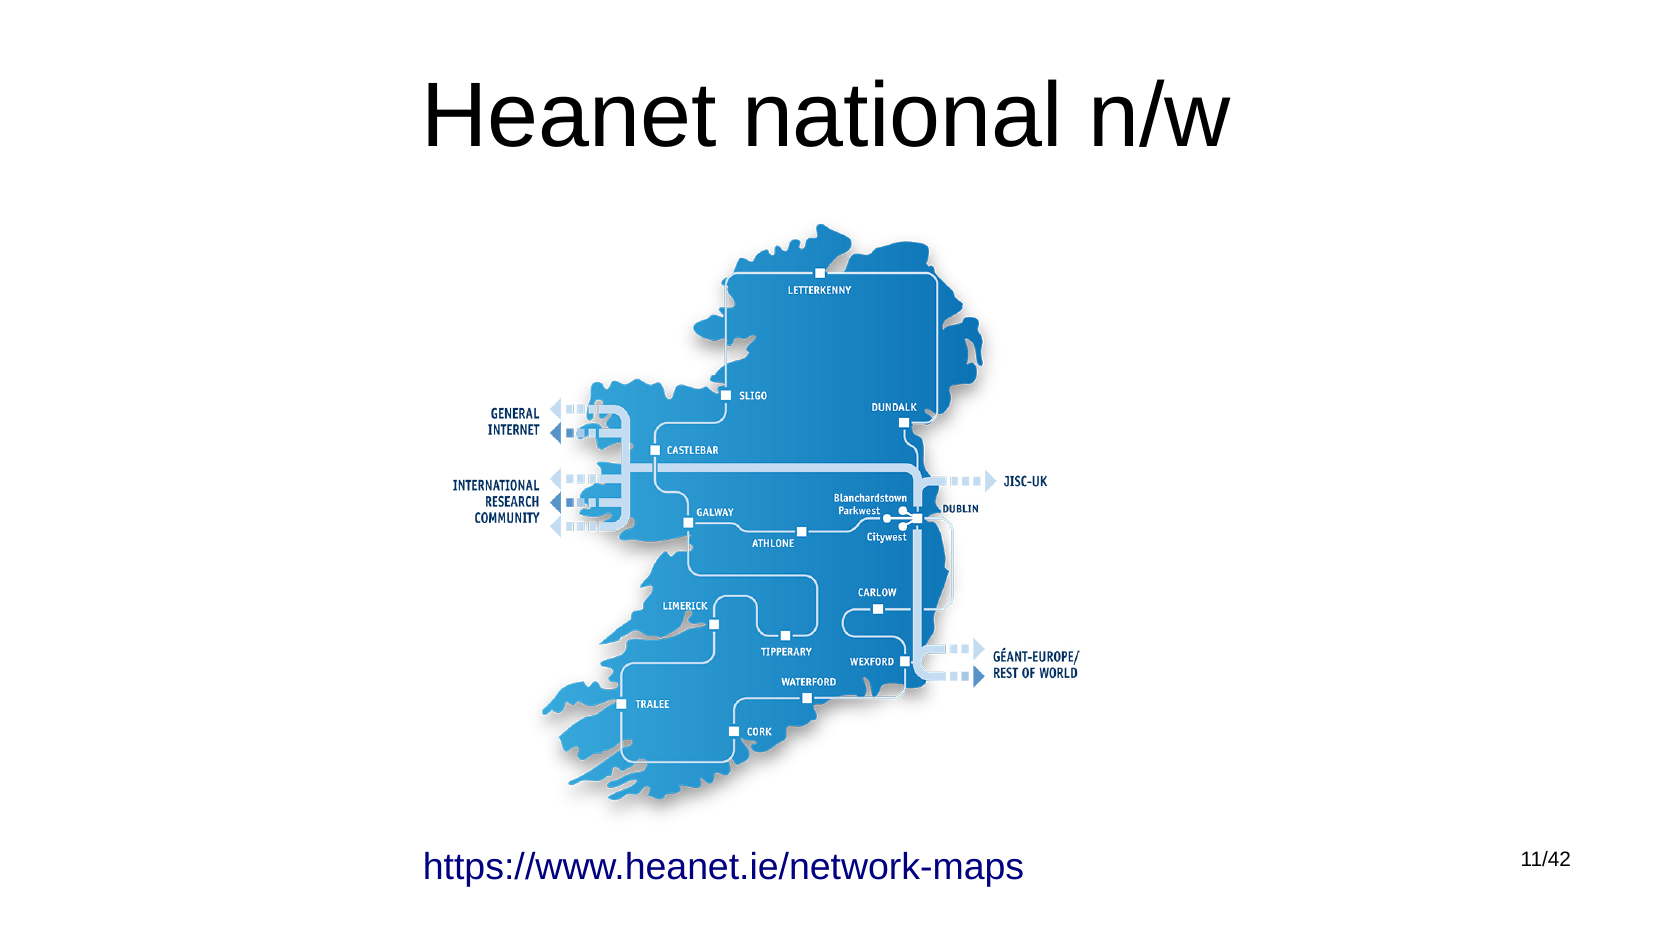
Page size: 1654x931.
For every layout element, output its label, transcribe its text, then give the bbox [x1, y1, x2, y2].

picture [401, 192, 1128, 842]
title Heanet national n/w [82, 37, 1571, 193]
text_box https://www.heanet.ie/network-maps [408, 838, 1246, 896]
